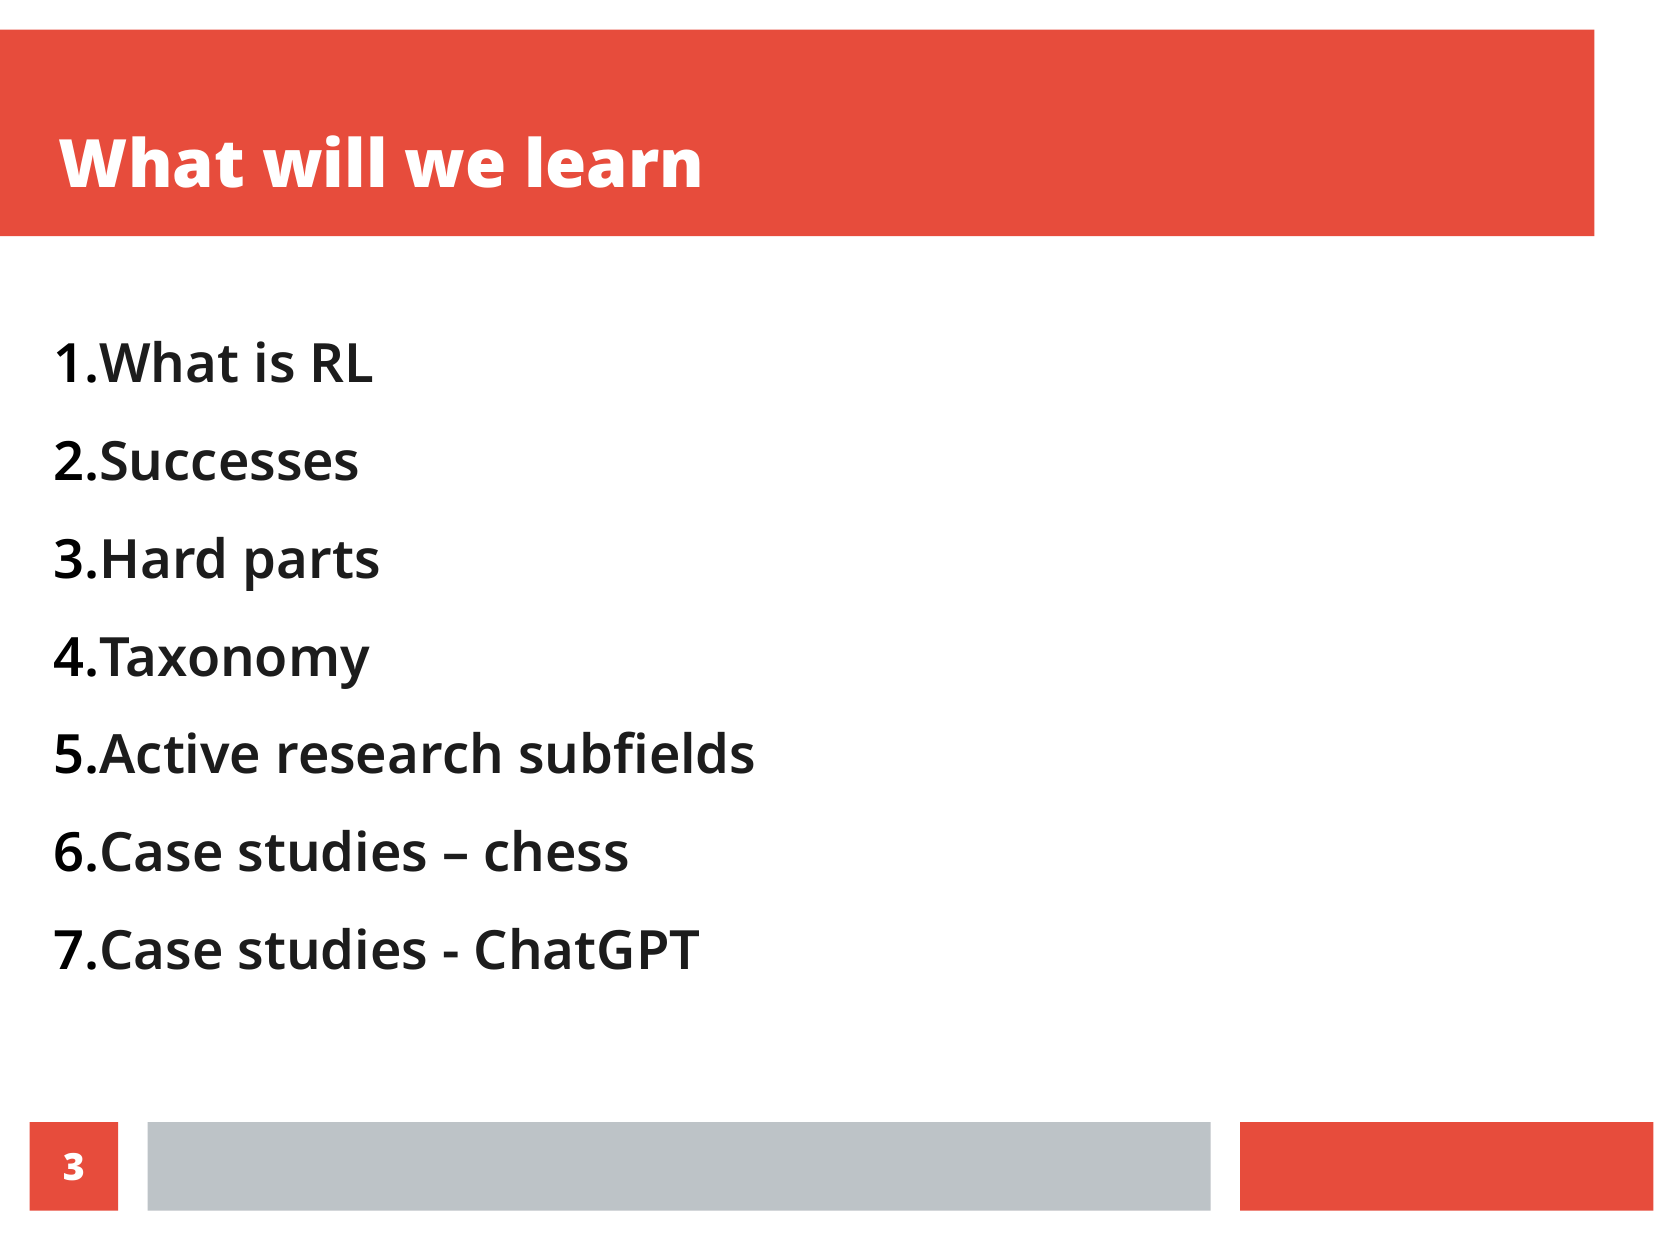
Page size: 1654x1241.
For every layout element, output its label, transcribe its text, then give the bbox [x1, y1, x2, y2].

list What is RL Successes Hard parts Taxonomy Active research subfields Case studies – chess Case studies - ChatGPT [53, 324, 1560, 1093]
title What will we learn [59, 59, 1595, 207]
